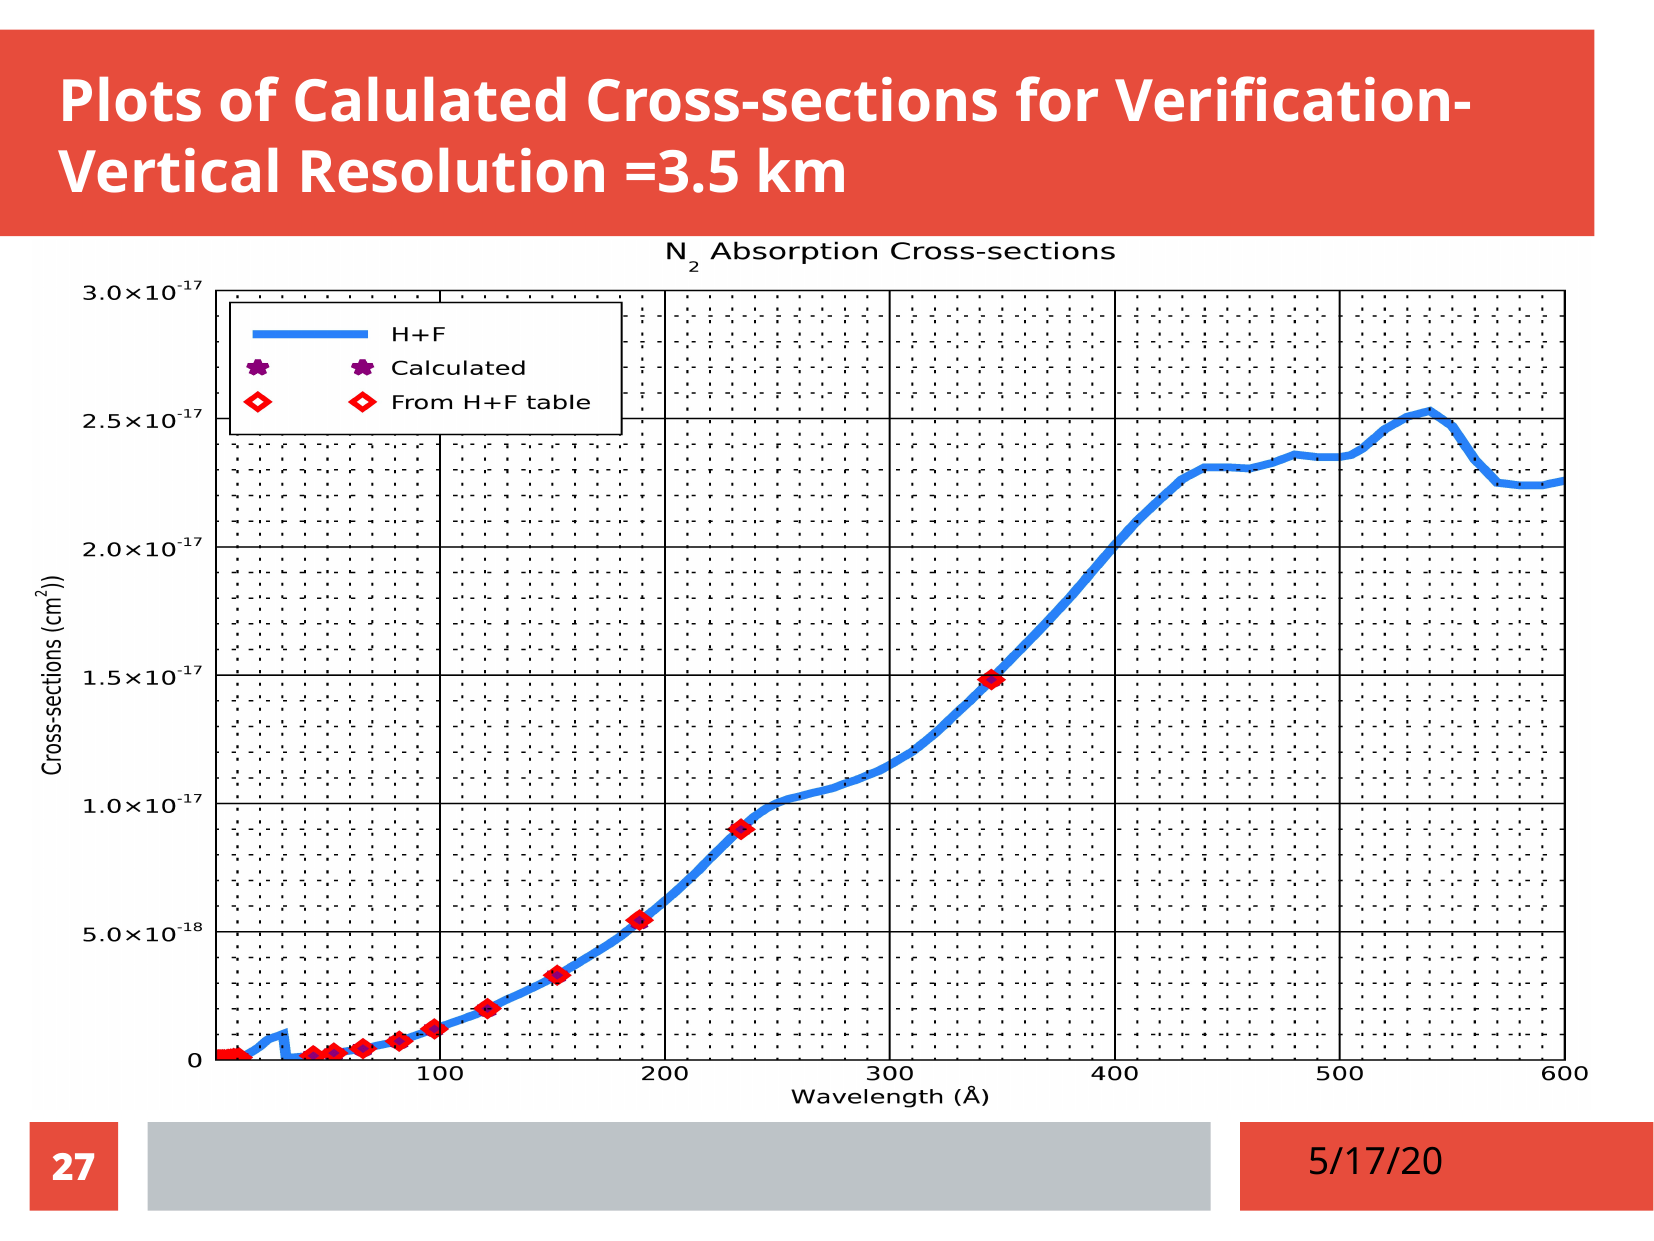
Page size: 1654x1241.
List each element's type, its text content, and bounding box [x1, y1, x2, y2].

title [0, 1045, 1654, 1201]
text_box 5/17/20 [1293, 1127, 1516, 1201]
title Plots of Calulated Cross-sections for Verification- Vertical Resolution =3.5 km [59, 59, 1595, 207]
picture [31, 239, 1591, 1111]
